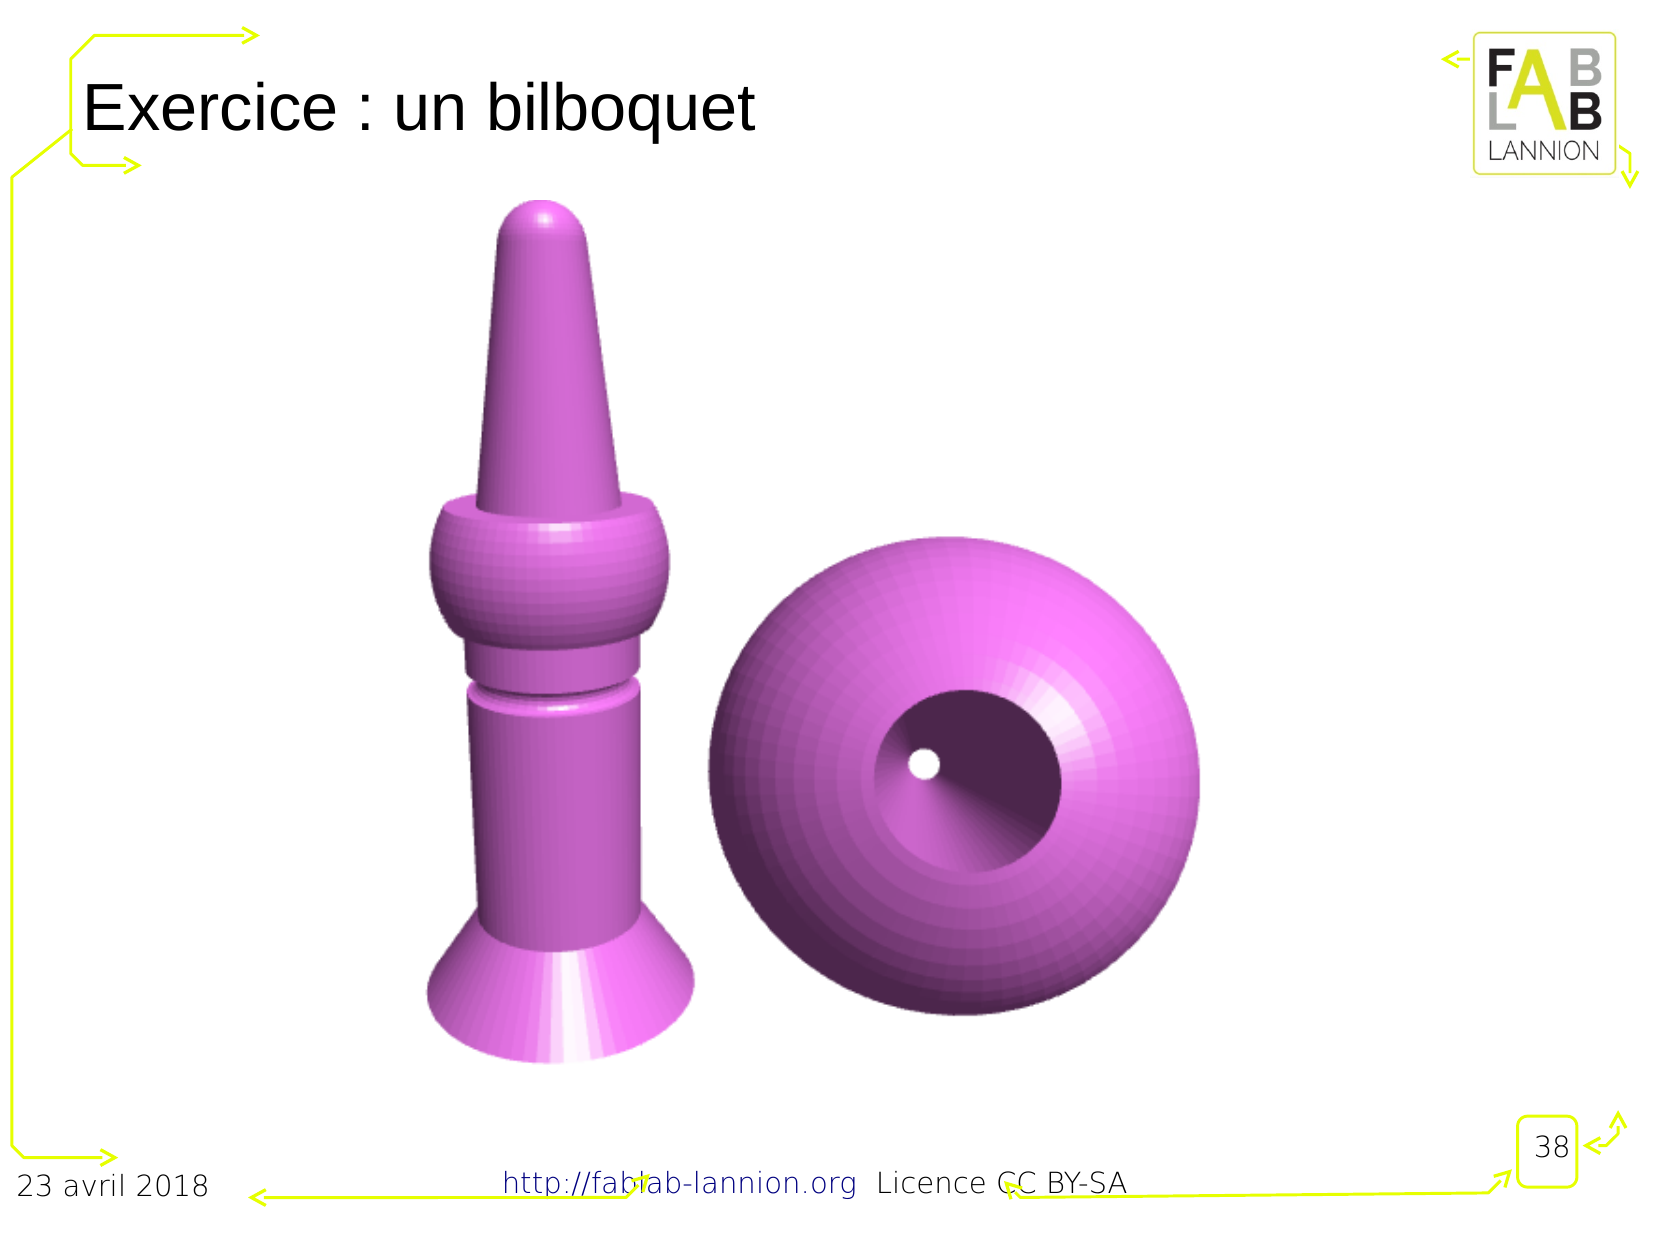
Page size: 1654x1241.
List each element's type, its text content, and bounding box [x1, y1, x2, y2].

picture [295, 200, 1232, 1078]
picture [1470, 29, 1619, 178]
title Exercice : un bilboquet [82, 49, 1441, 166]
